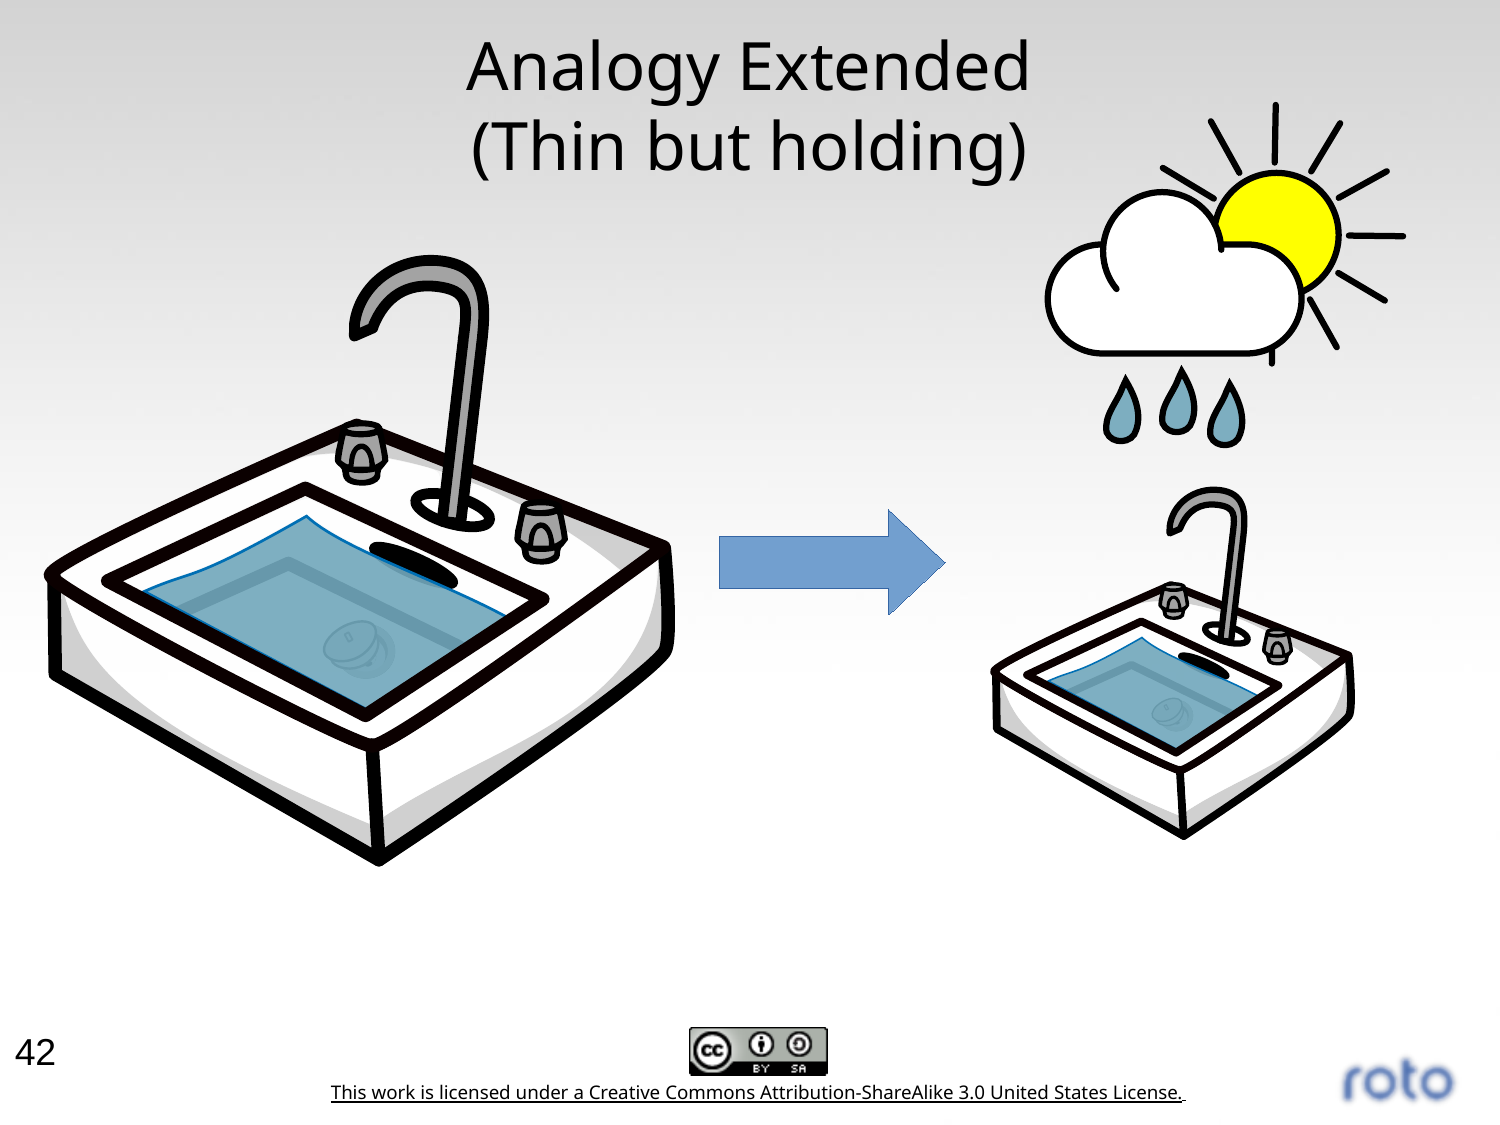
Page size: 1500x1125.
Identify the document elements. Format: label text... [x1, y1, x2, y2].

title Analogy Extended (Thin but holding) [112, 49, 1388, 238]
text_box [719, 509, 946, 615]
picture [0, 0, 1500, 1125]
